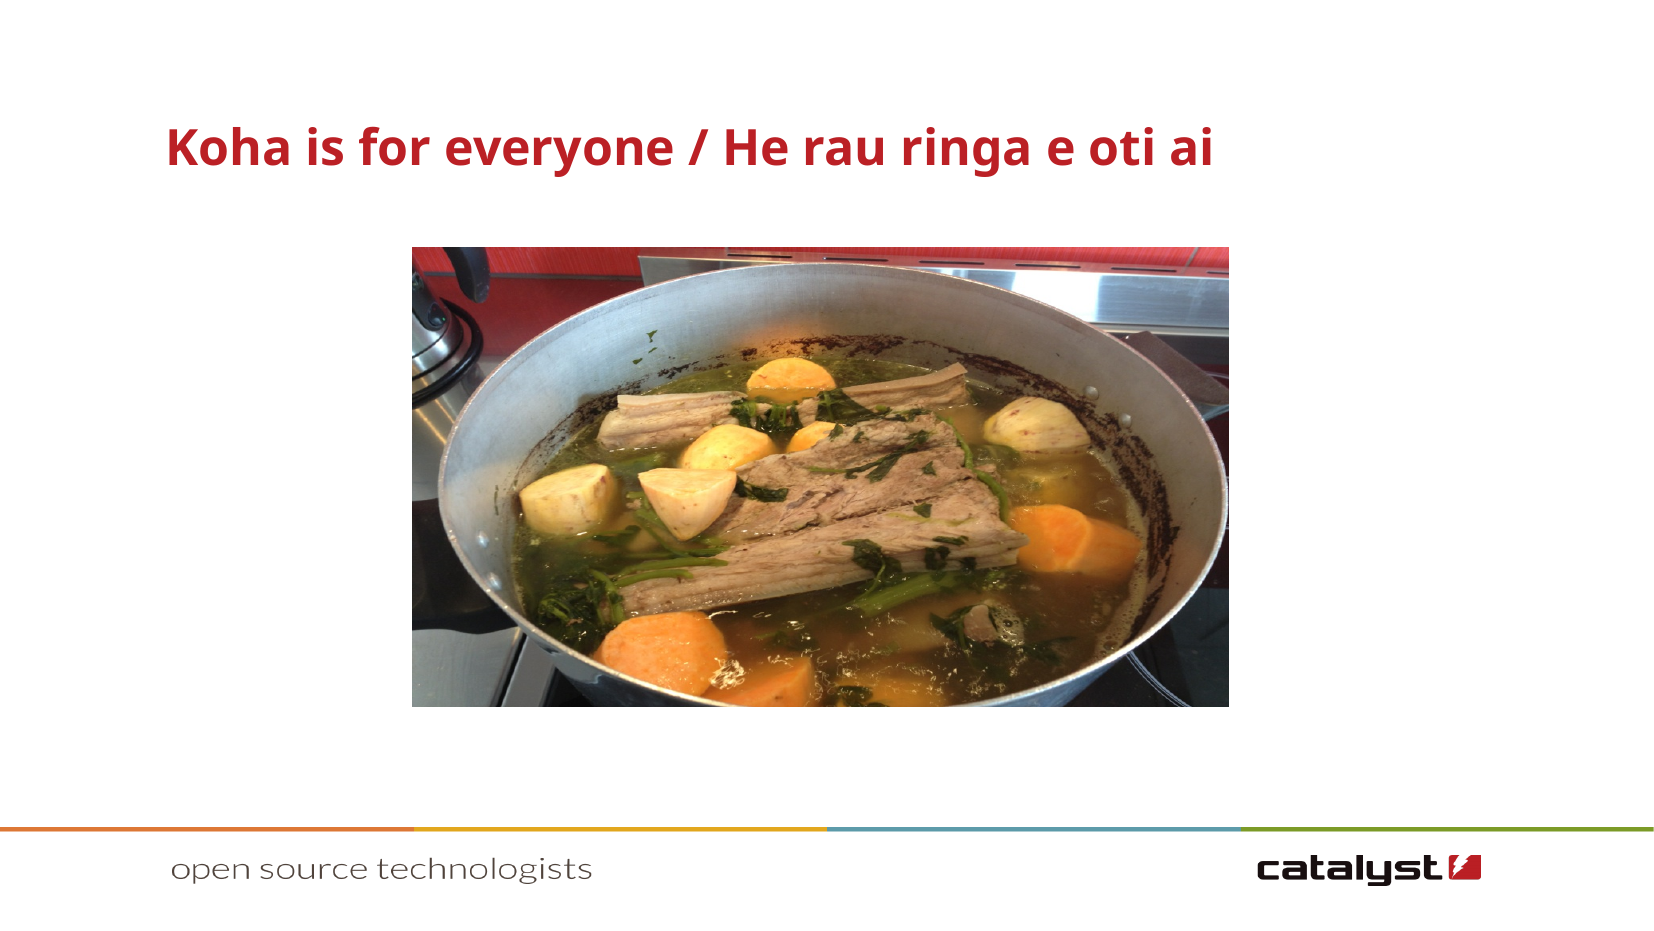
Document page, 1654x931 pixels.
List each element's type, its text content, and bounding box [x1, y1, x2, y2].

title Koha is for everyone / He rau ringa e oti ai [165, 68, 1489, 224]
picture [0, 827, 1654, 886]
picture [412, 247, 1229, 707]
